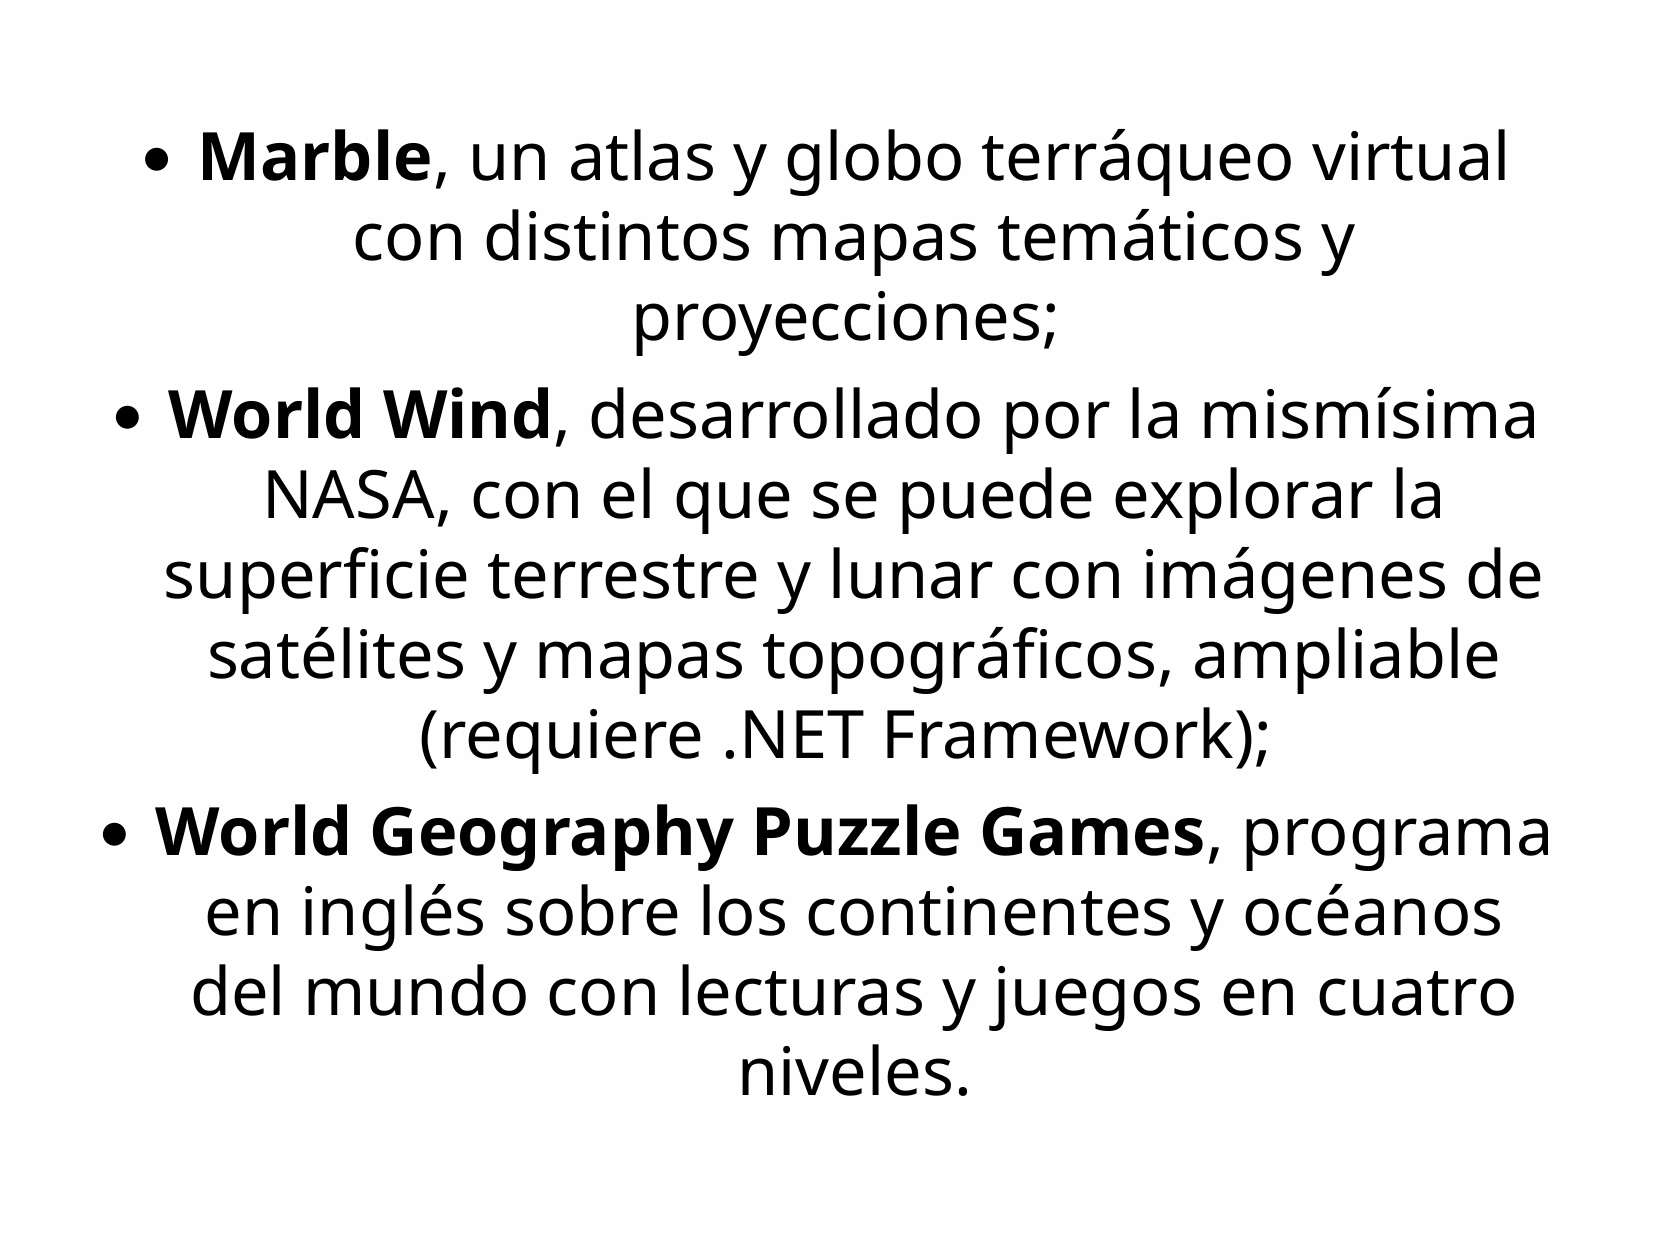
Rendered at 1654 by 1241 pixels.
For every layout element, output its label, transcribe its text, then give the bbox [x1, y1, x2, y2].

list Marble, un atlas y globo terráqueo virtual con distintos mapas temáticos y proyecciones; World Wind, desarrollado por la mismísima NASA, con el que se puede explorar la superficie terrestre y lunar con imágenes de satélites y mapas topográficos, ampliable (requiere .NET Framework); World Geography Puzzle Games, programa en inglés sobre los continentes y océanos del mundo con lecturas y juegos en cuatro niveles. [82, 82, 1571, 1141]
